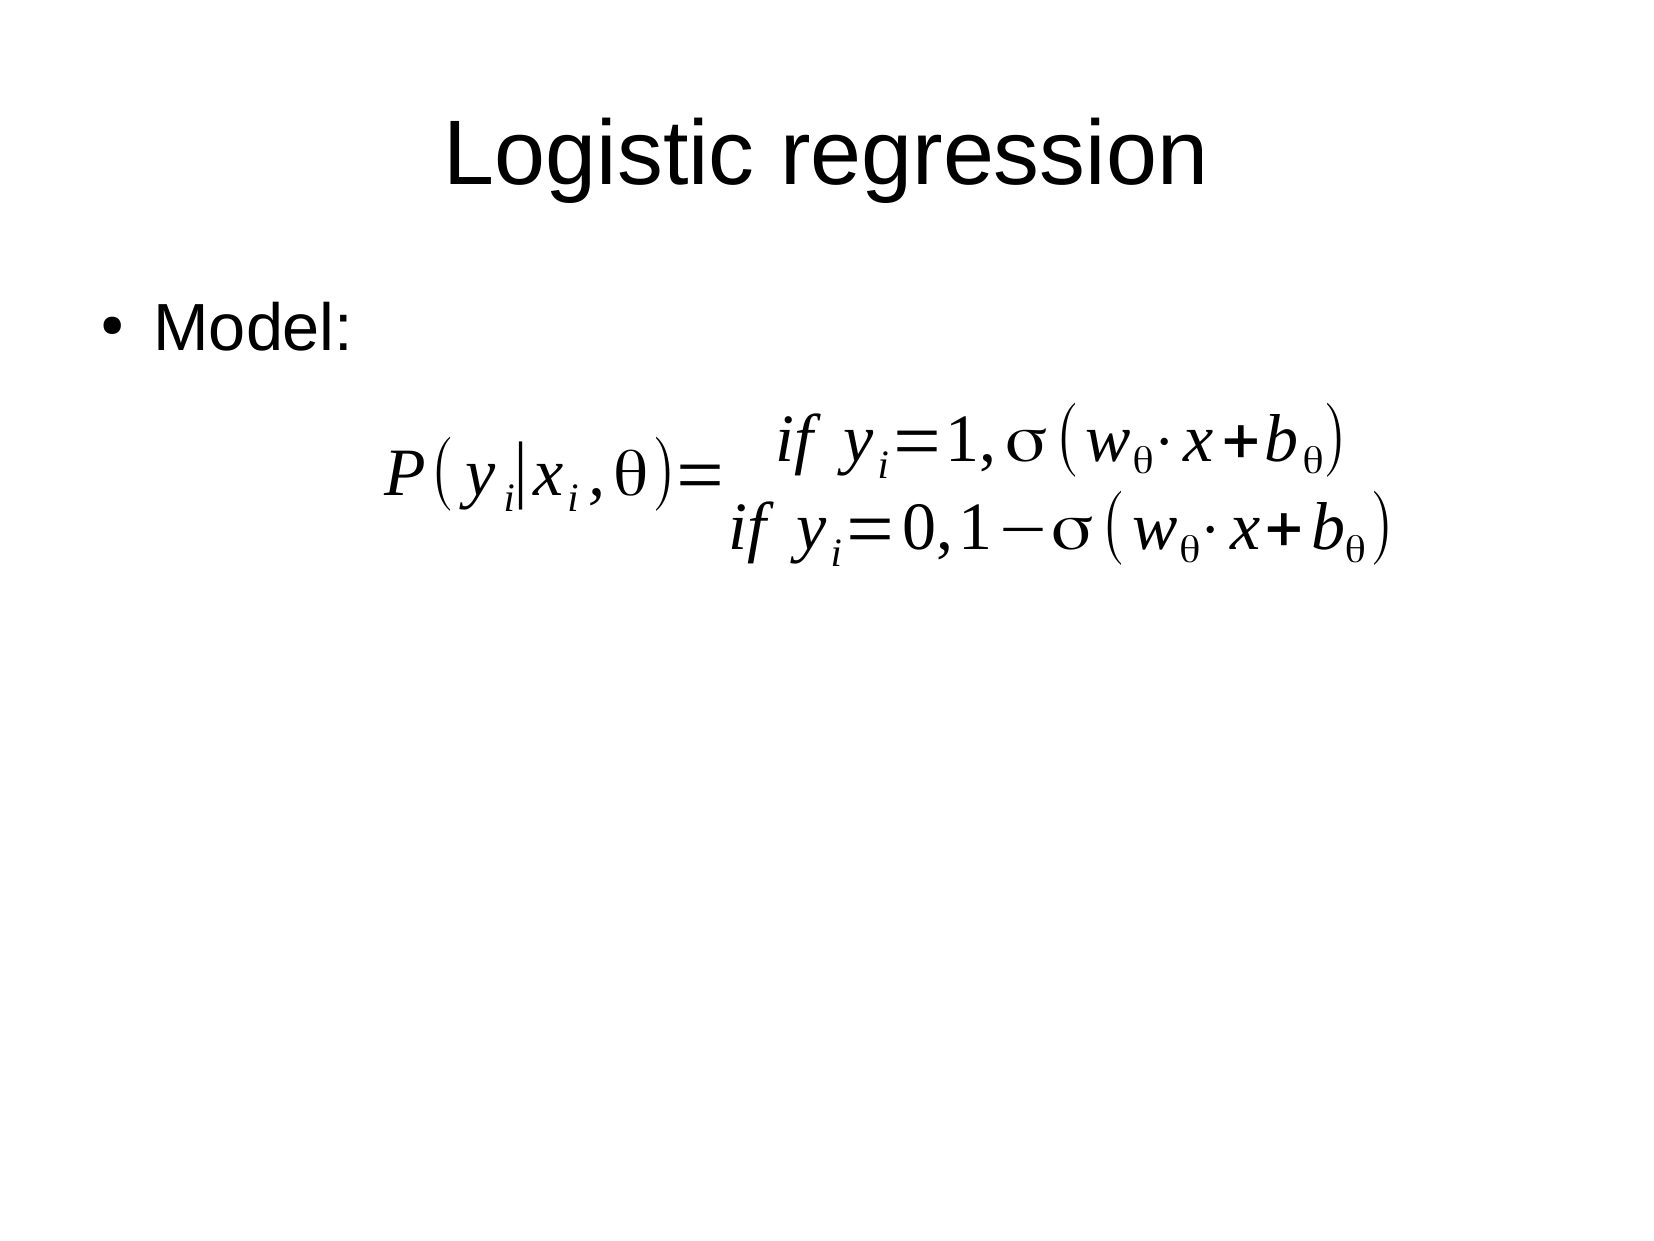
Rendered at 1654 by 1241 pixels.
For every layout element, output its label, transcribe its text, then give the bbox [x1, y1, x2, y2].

chart [363, 397, 1411, 577]
list Model: [82, 290, 1571, 1010]
title Logistic regression [82, 49, 1571, 257]
